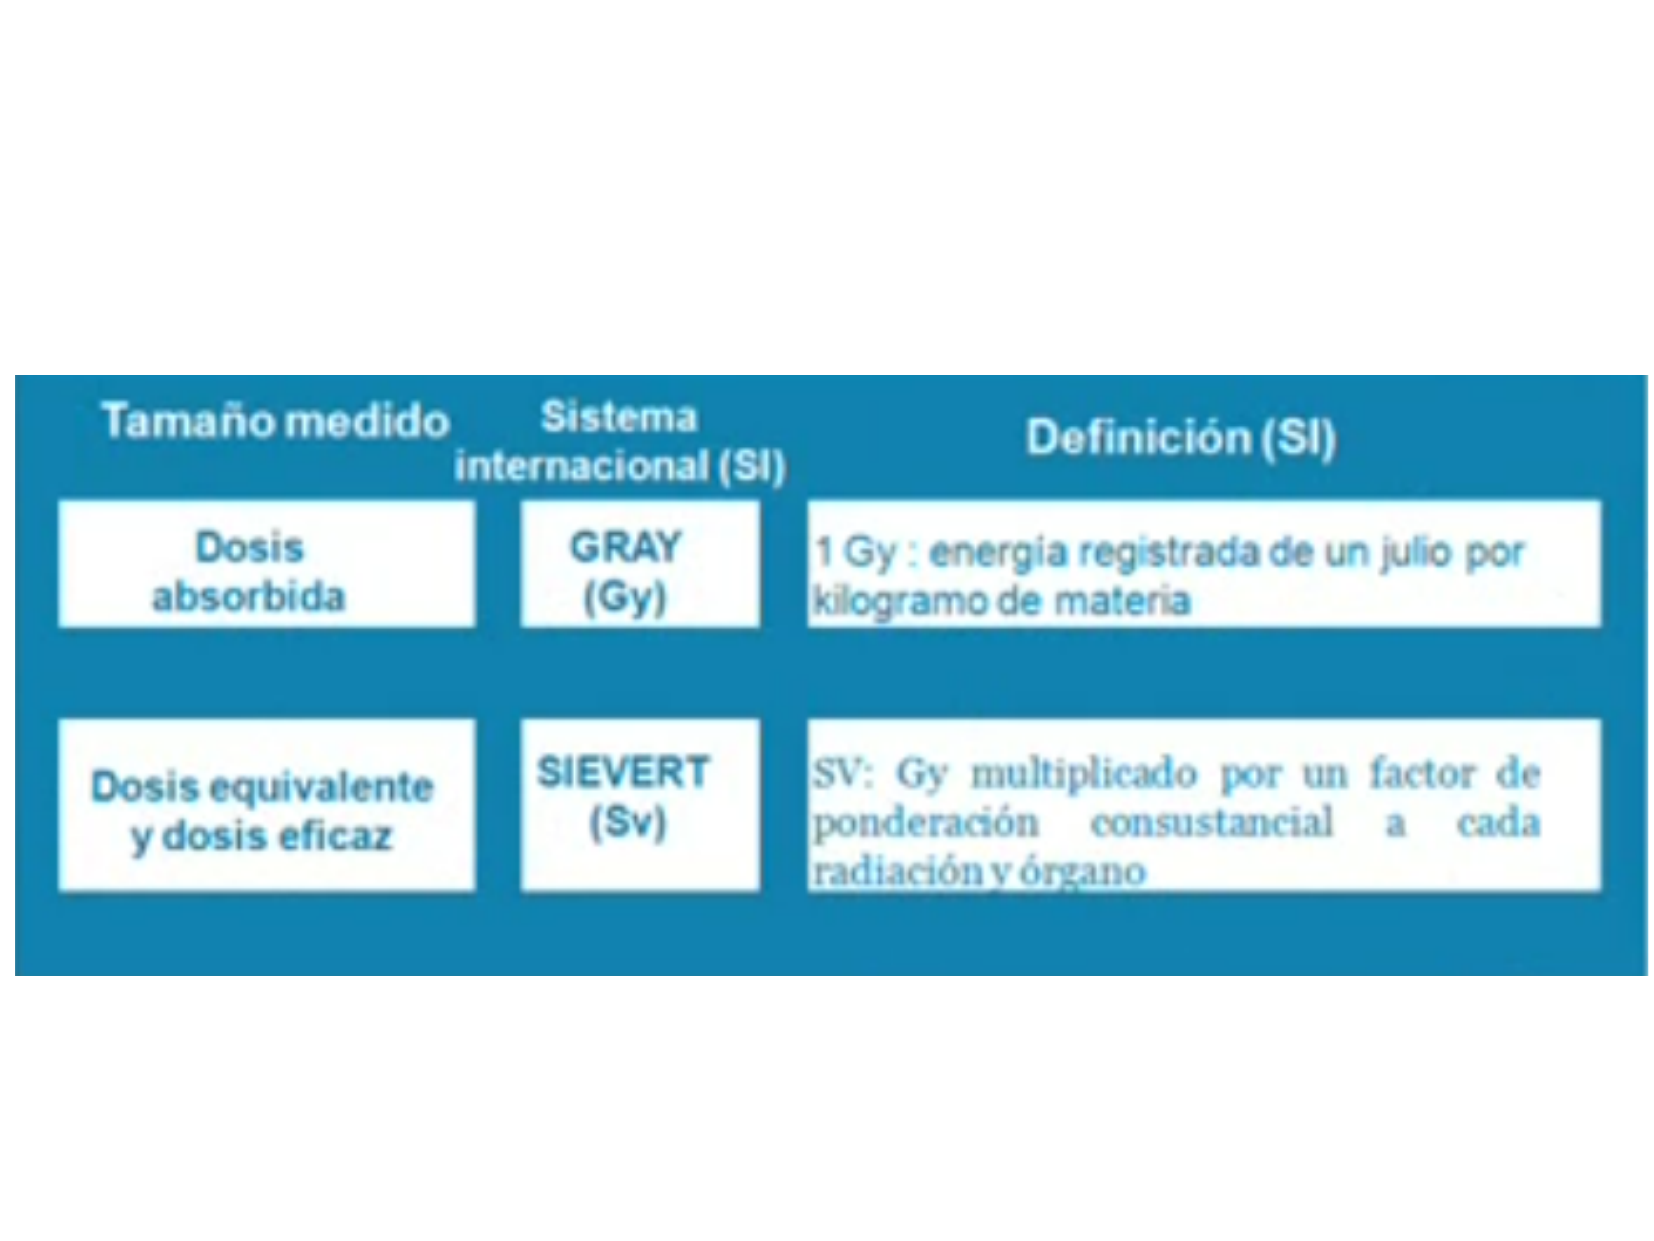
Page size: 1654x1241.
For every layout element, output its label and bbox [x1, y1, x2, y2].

picture [15, 375, 1649, 976]
